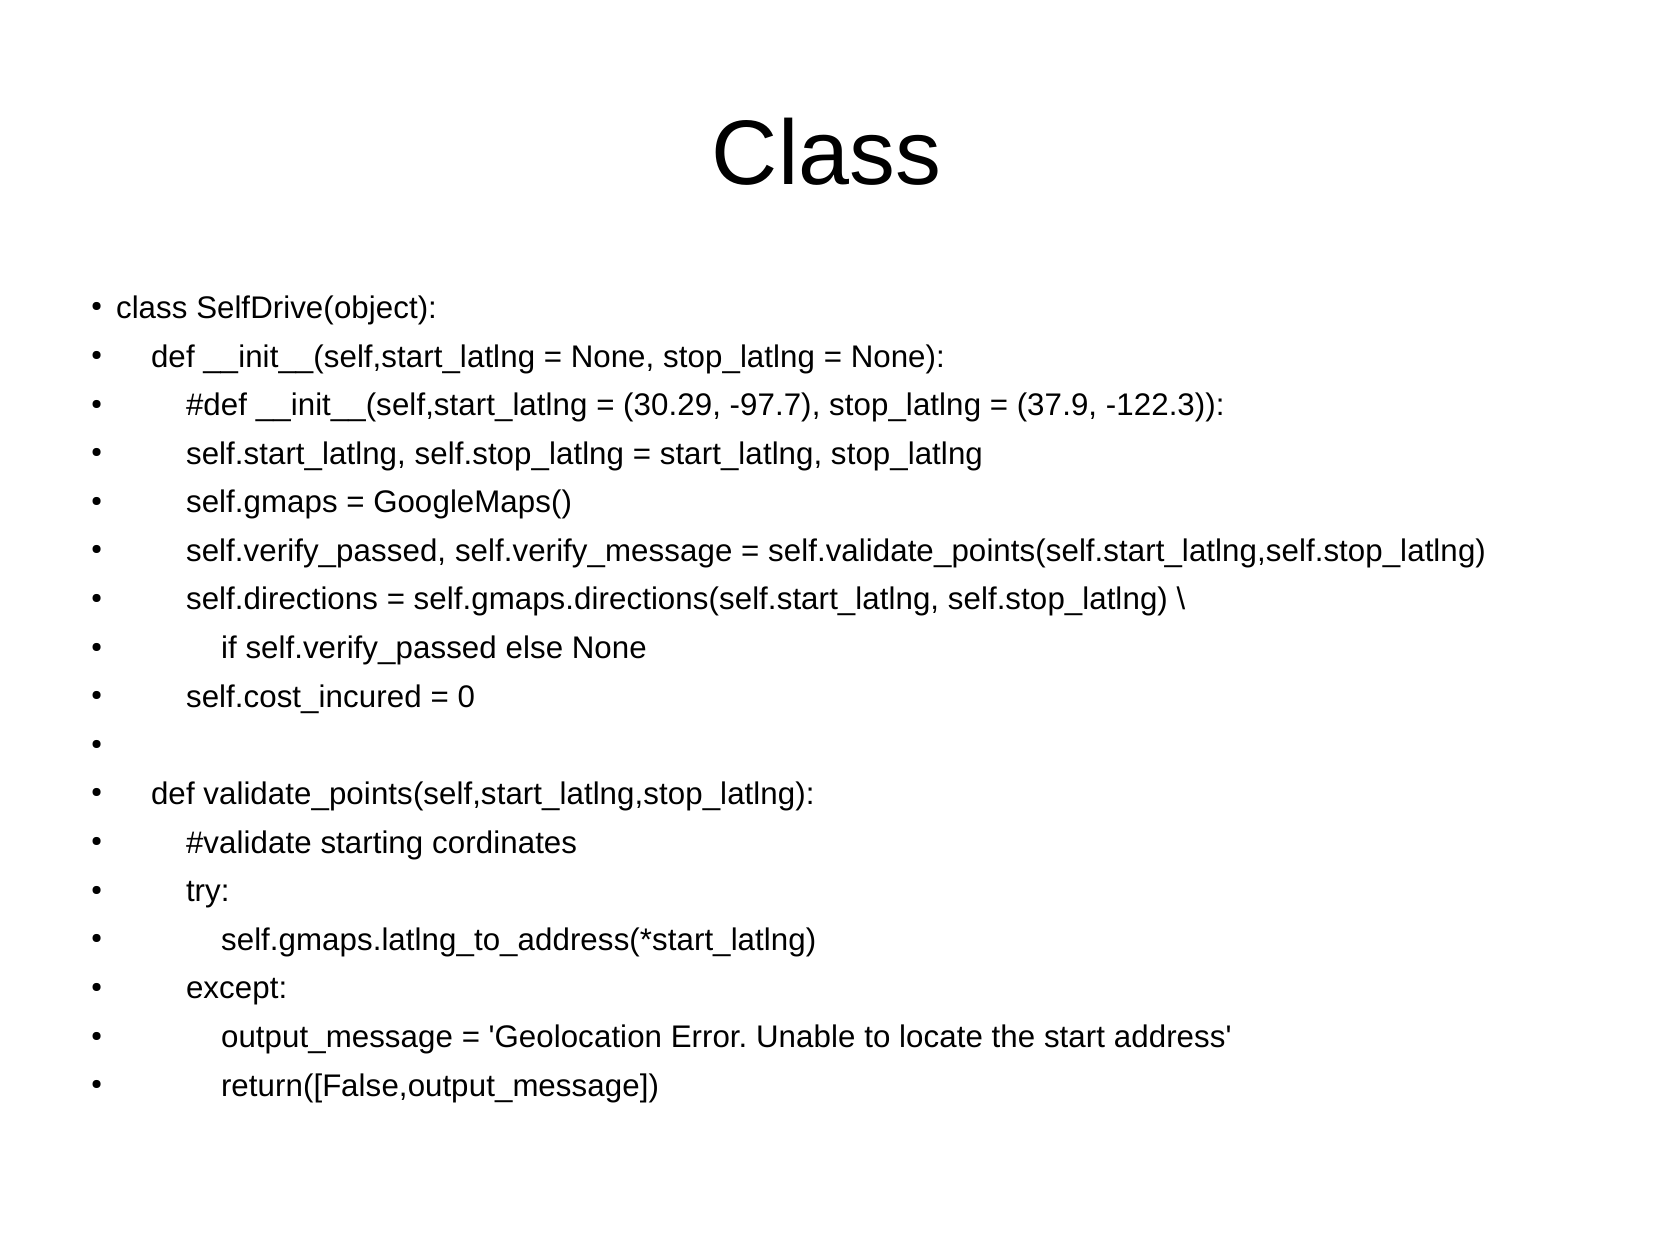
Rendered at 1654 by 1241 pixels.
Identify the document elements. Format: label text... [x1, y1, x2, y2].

title Class [82, 49, 1571, 257]
list class SelfDrive(object): def __init__(self,start_latlng = None, stop_latlng = None): #def __init__(self,start_latlng = (30.29, -97.7), stop_latlng = (37.9, -122.3)): self.start_latlng, self.stop_latlng = start_latlng, stop_latlng self.gmaps = GoogleMaps() self.verify_passed, self.verify_message = self.validate_points(self.start_latlng,self.stop_latlng) self.directions = self.gmaps.directions(self.start_latlng, self.stop_latlng) \ if self.verify_passed else None self.cost_incured = 0 def validate_points(self,start_latlng,stop_latlng): #validate starting cordinates try: self.gmaps.latlng_to_address(*start_latlng) except: output_message = 'Geolocation Error. Unable to locate the start address' return([False,output_message]) [82, 290, 1571, 1109]
